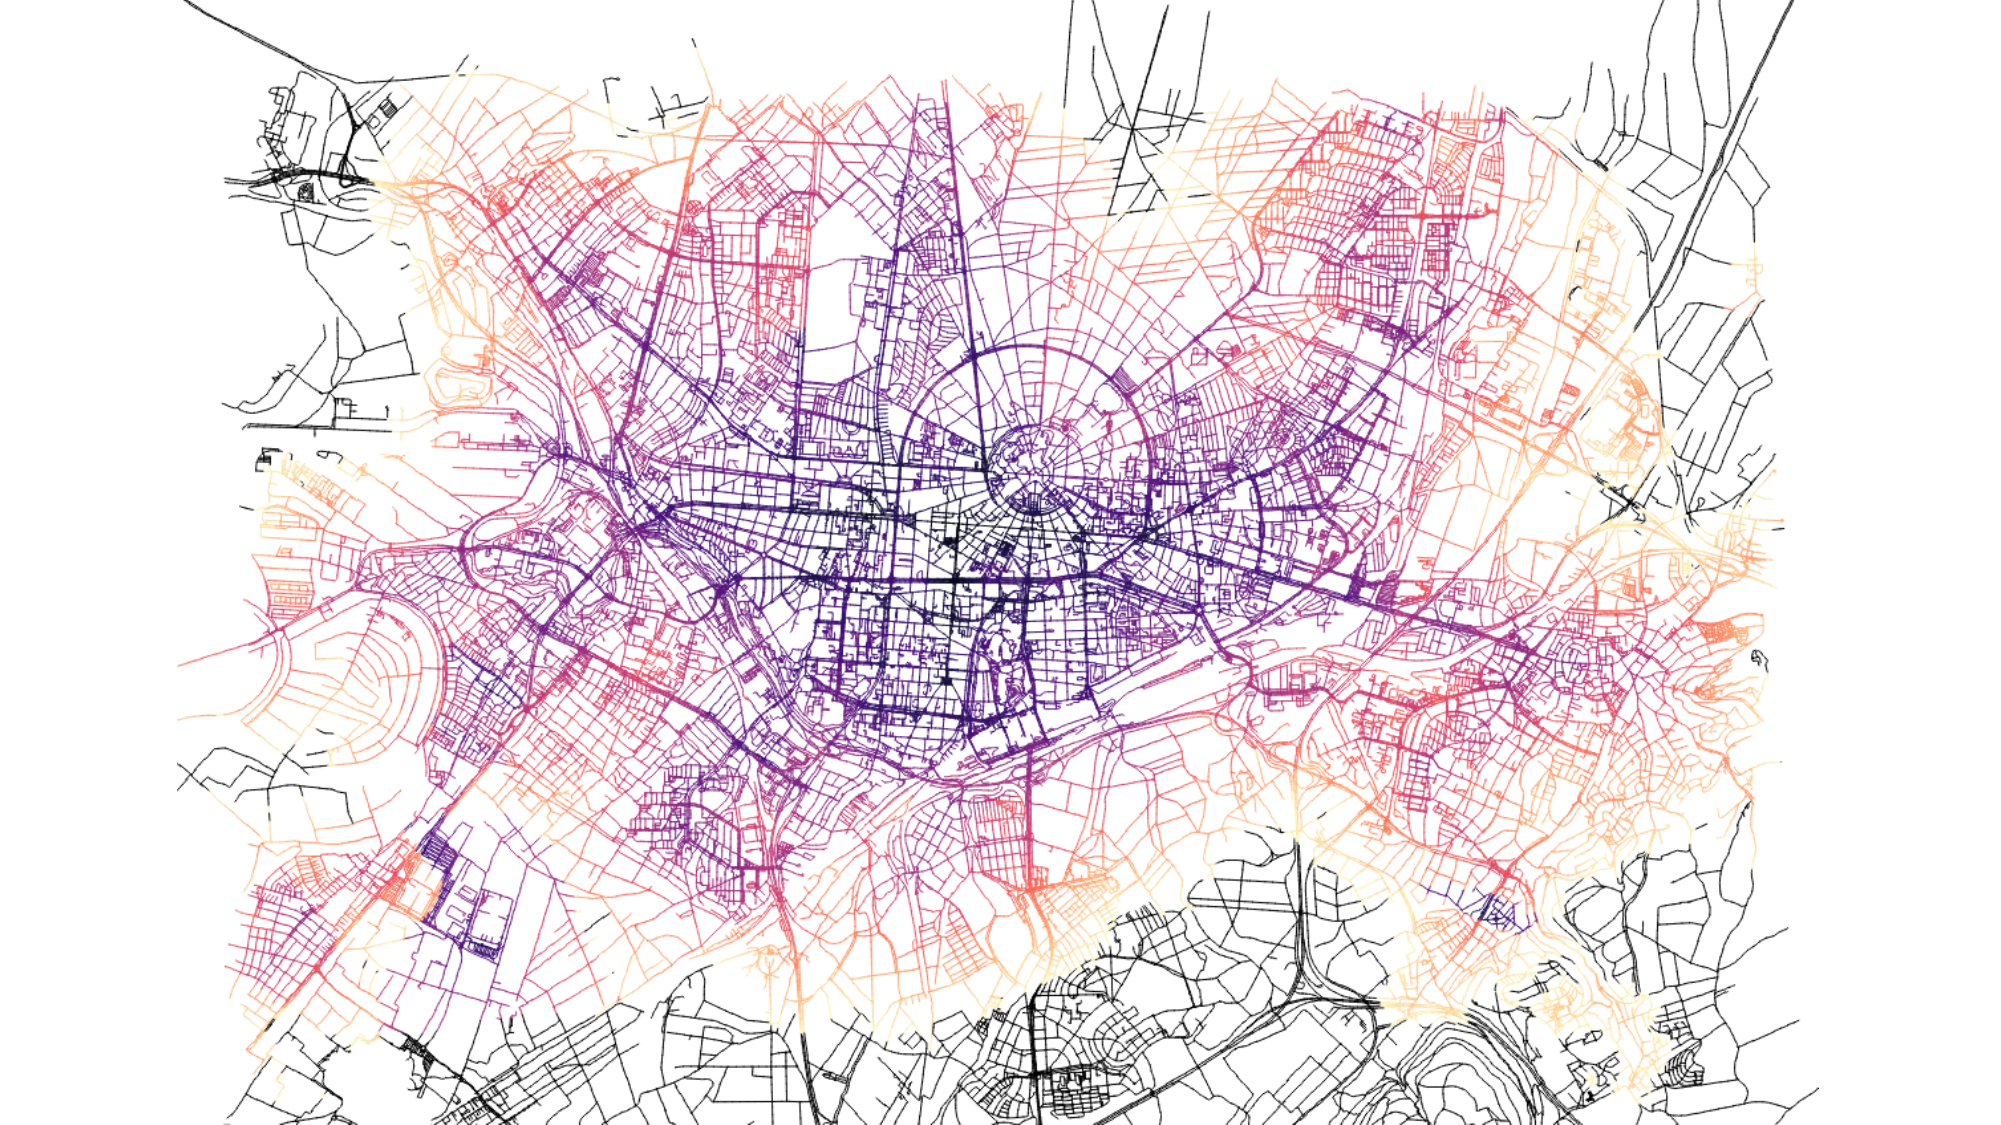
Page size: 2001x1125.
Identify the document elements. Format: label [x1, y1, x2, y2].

picture [177, 0, 1819, 1125]
